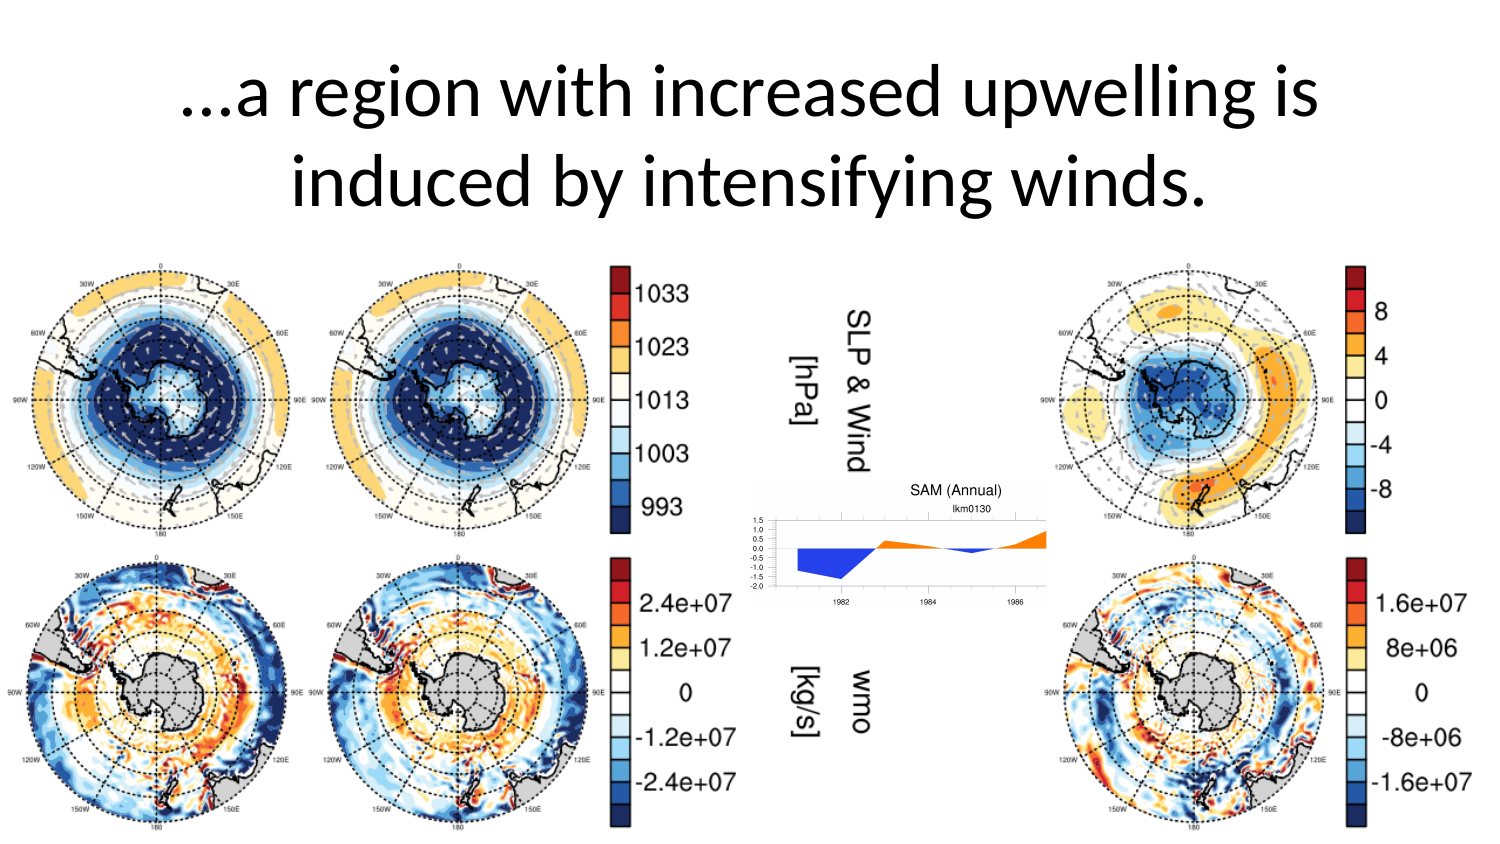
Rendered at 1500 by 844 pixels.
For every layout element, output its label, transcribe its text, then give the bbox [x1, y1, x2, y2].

title ...a region with increased upwelling is induced by intensifying winds. [75, 33, 1426, 175]
picture [1, 261, 1486, 833]
